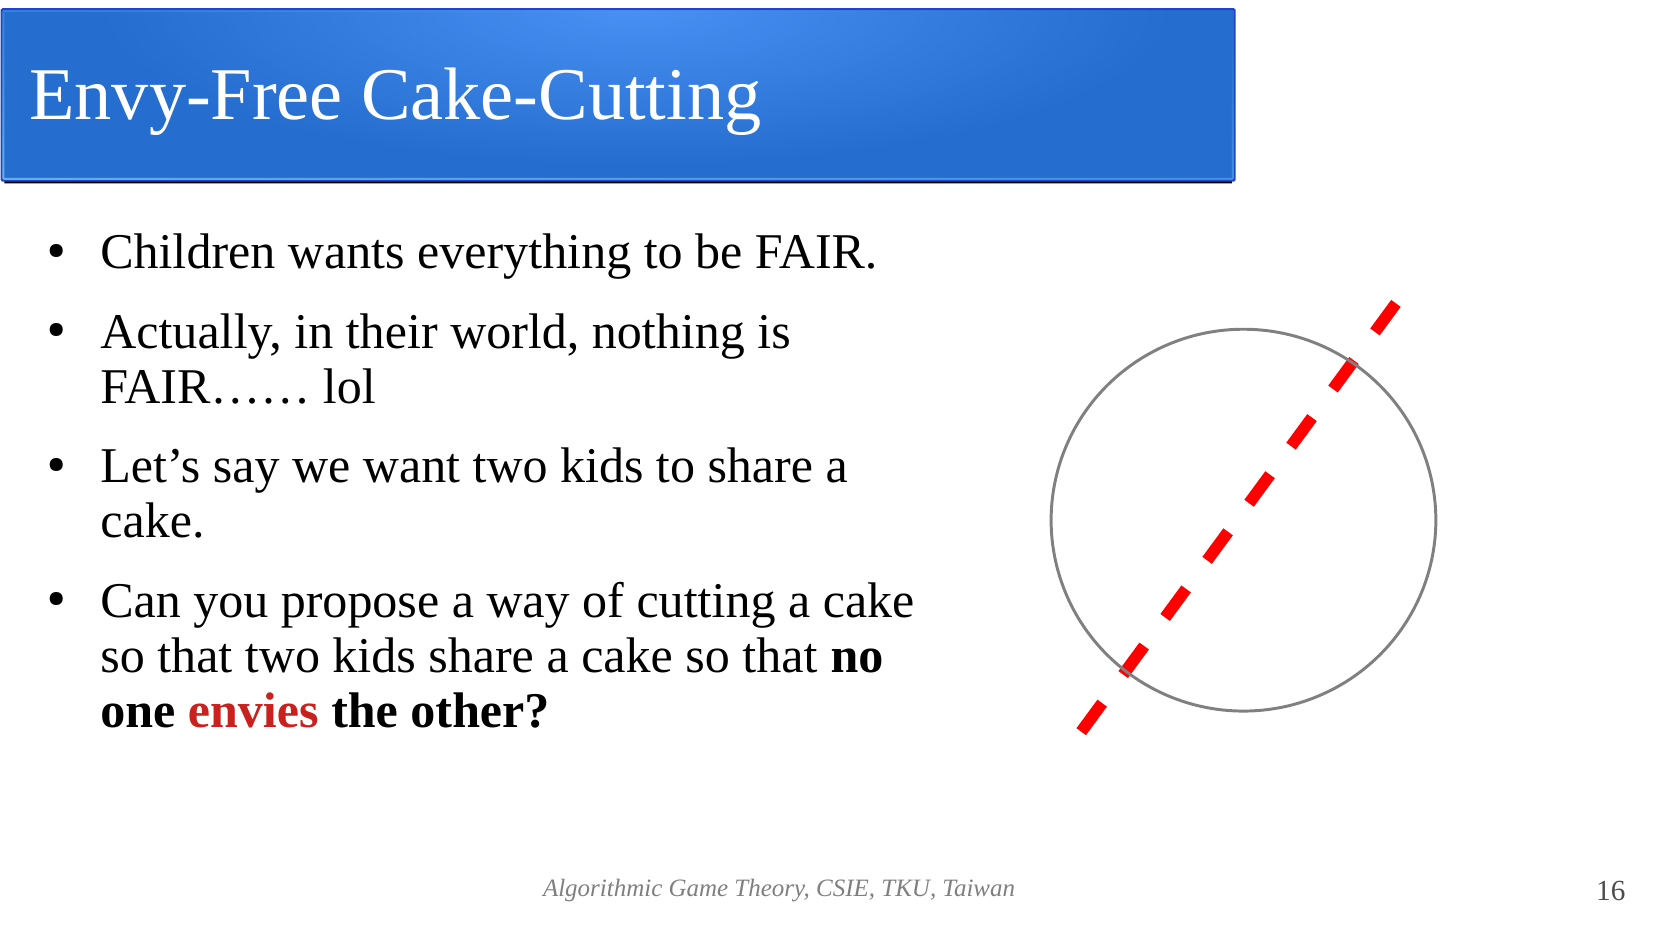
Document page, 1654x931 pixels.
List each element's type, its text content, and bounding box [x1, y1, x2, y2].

list Children wants everything to be FAIR. Actually, in their world, nothing is FAIR…… lol Let’s say we want two kids to share a cake. Can you propose a way of cutting a cake so that two kids share a cake so that no one envies the other? [29, 224, 928, 764]
title Envy-Free Cake-Cutting [29, 17, 1138, 172]
